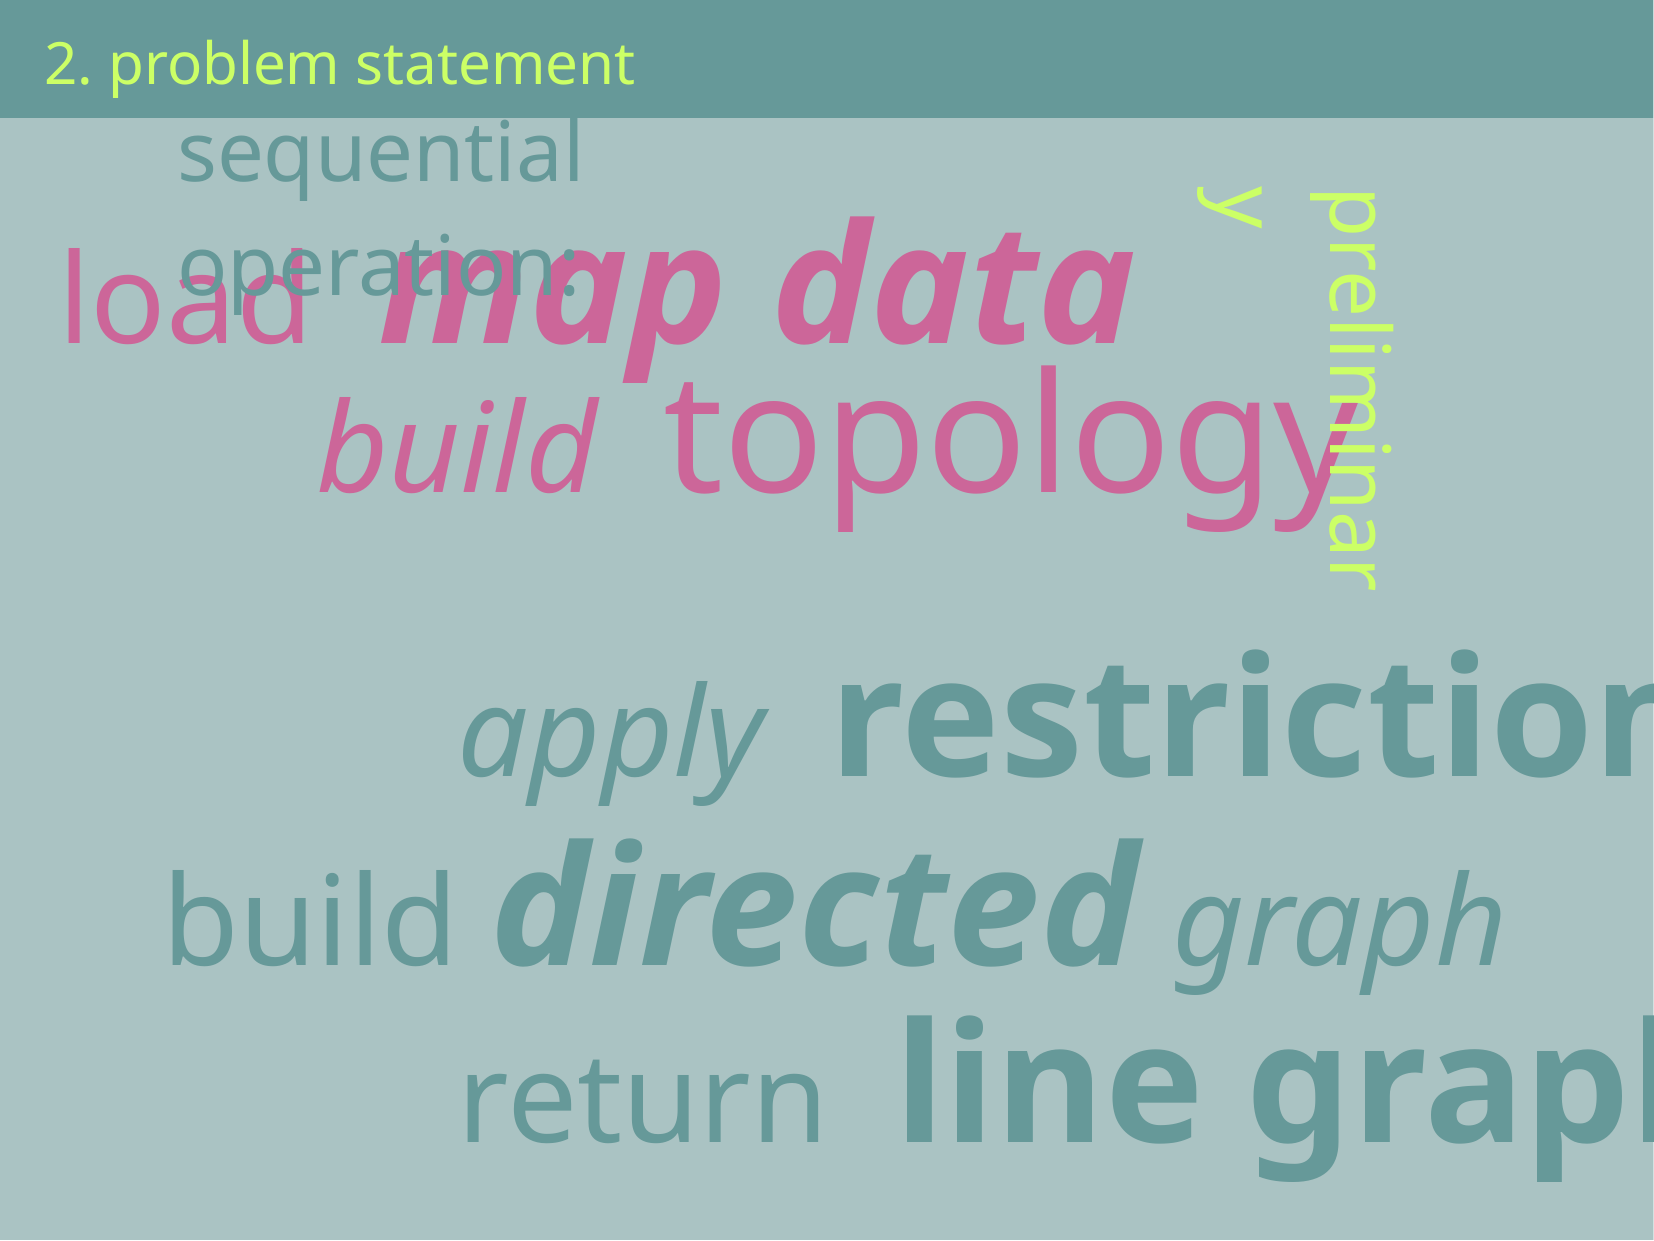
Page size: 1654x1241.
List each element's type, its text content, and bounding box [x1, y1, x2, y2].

text_box build directed graph [147, 779, 1326, 1049]
text_box [1382, 906, 1417, 957]
text_box load map data [43, 158, 1288, 427]
text_box sequential operation: [162, 85, 951, 291]
text_box return line graph [443, 957, 1575, 1226]
text_box [1326, 906, 1343, 955]
text_box build topology [301, 427, 1221, 576]
text_box preliminary [1221, 171, 1427, 626]
text_box [1575, 1069, 1597, 1123]
text_box apply restrictions [443, 590, 1629, 860]
text_box [1451, 906, 1489, 957]
text_box 2. problem statement [29, 14, 590, 119]
text_box [0, 118, 1654, 1241]
text_box [951, 118, 1654, 697]
